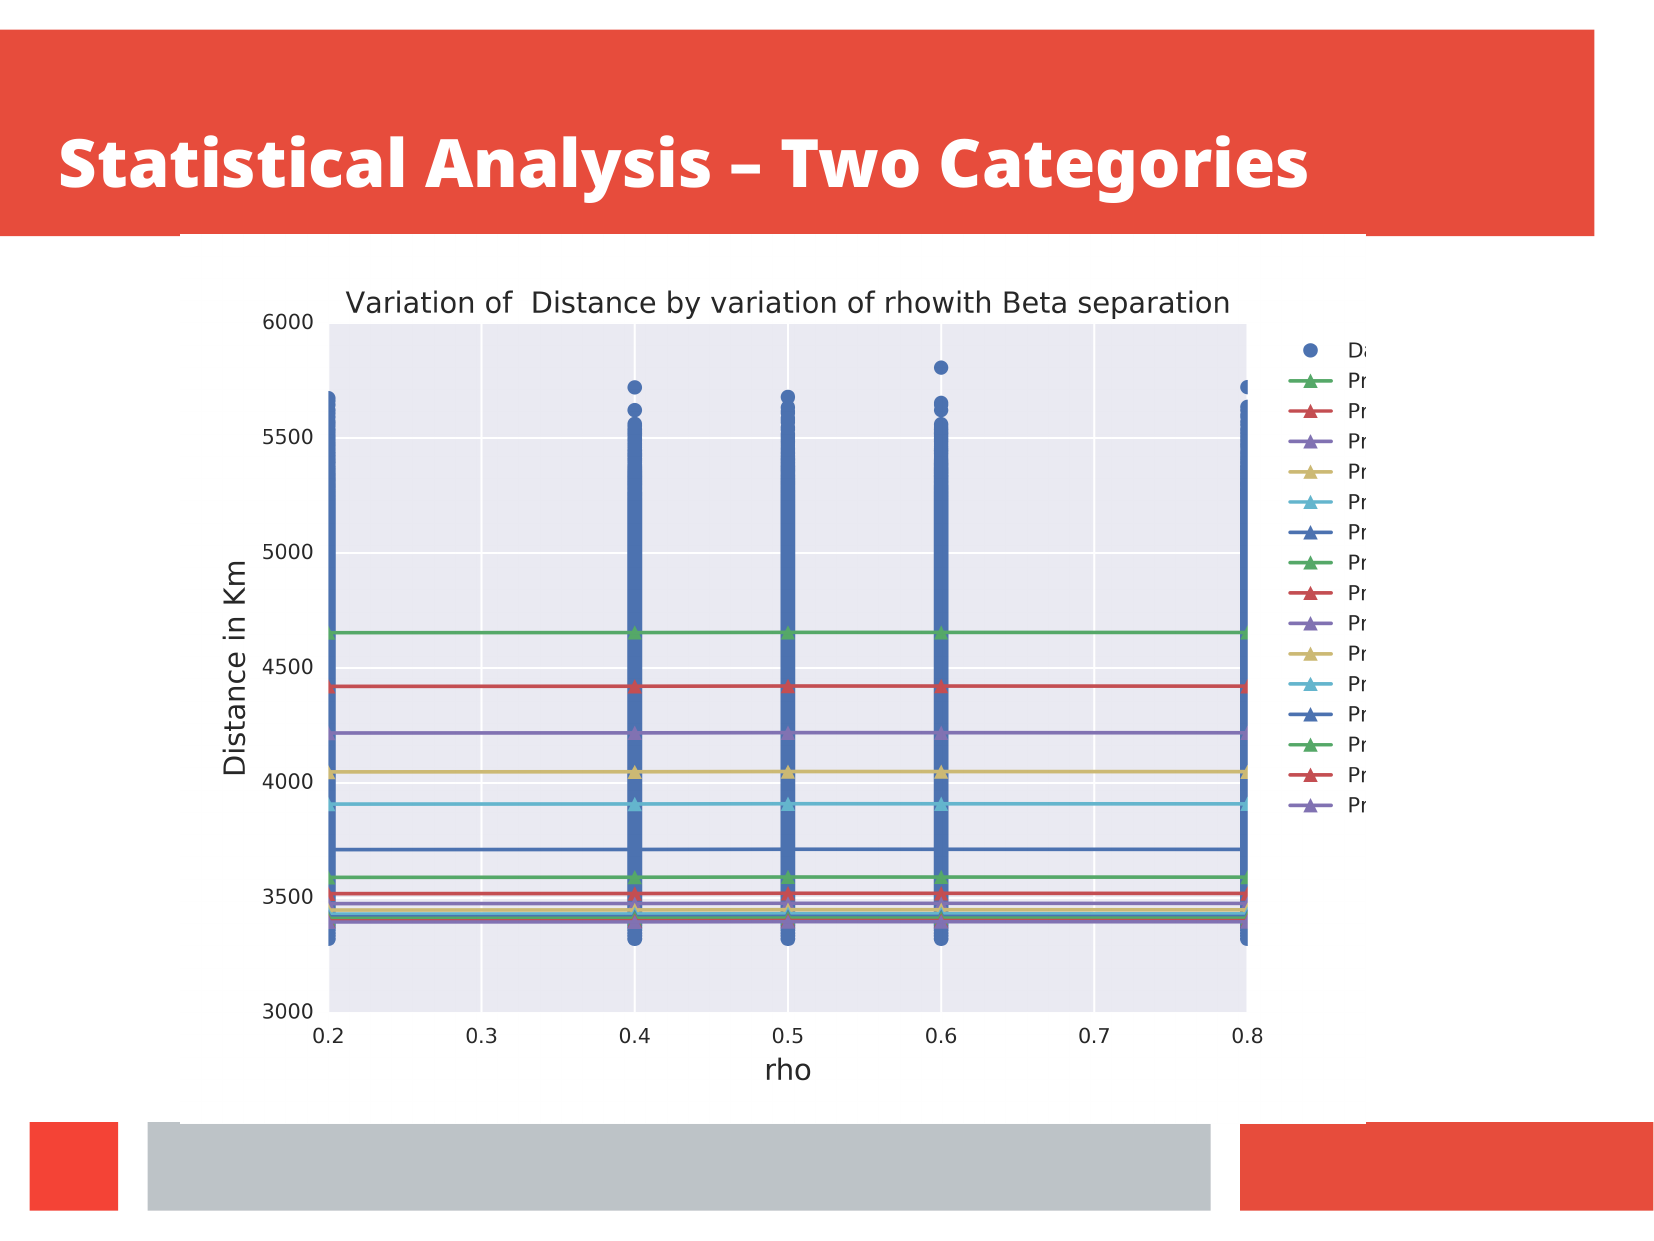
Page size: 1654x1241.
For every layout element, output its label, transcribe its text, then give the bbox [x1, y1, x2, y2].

title Statistical Analysis – Two Categories [59, 59, 1595, 207]
picture [180, 234, 1366, 1124]
